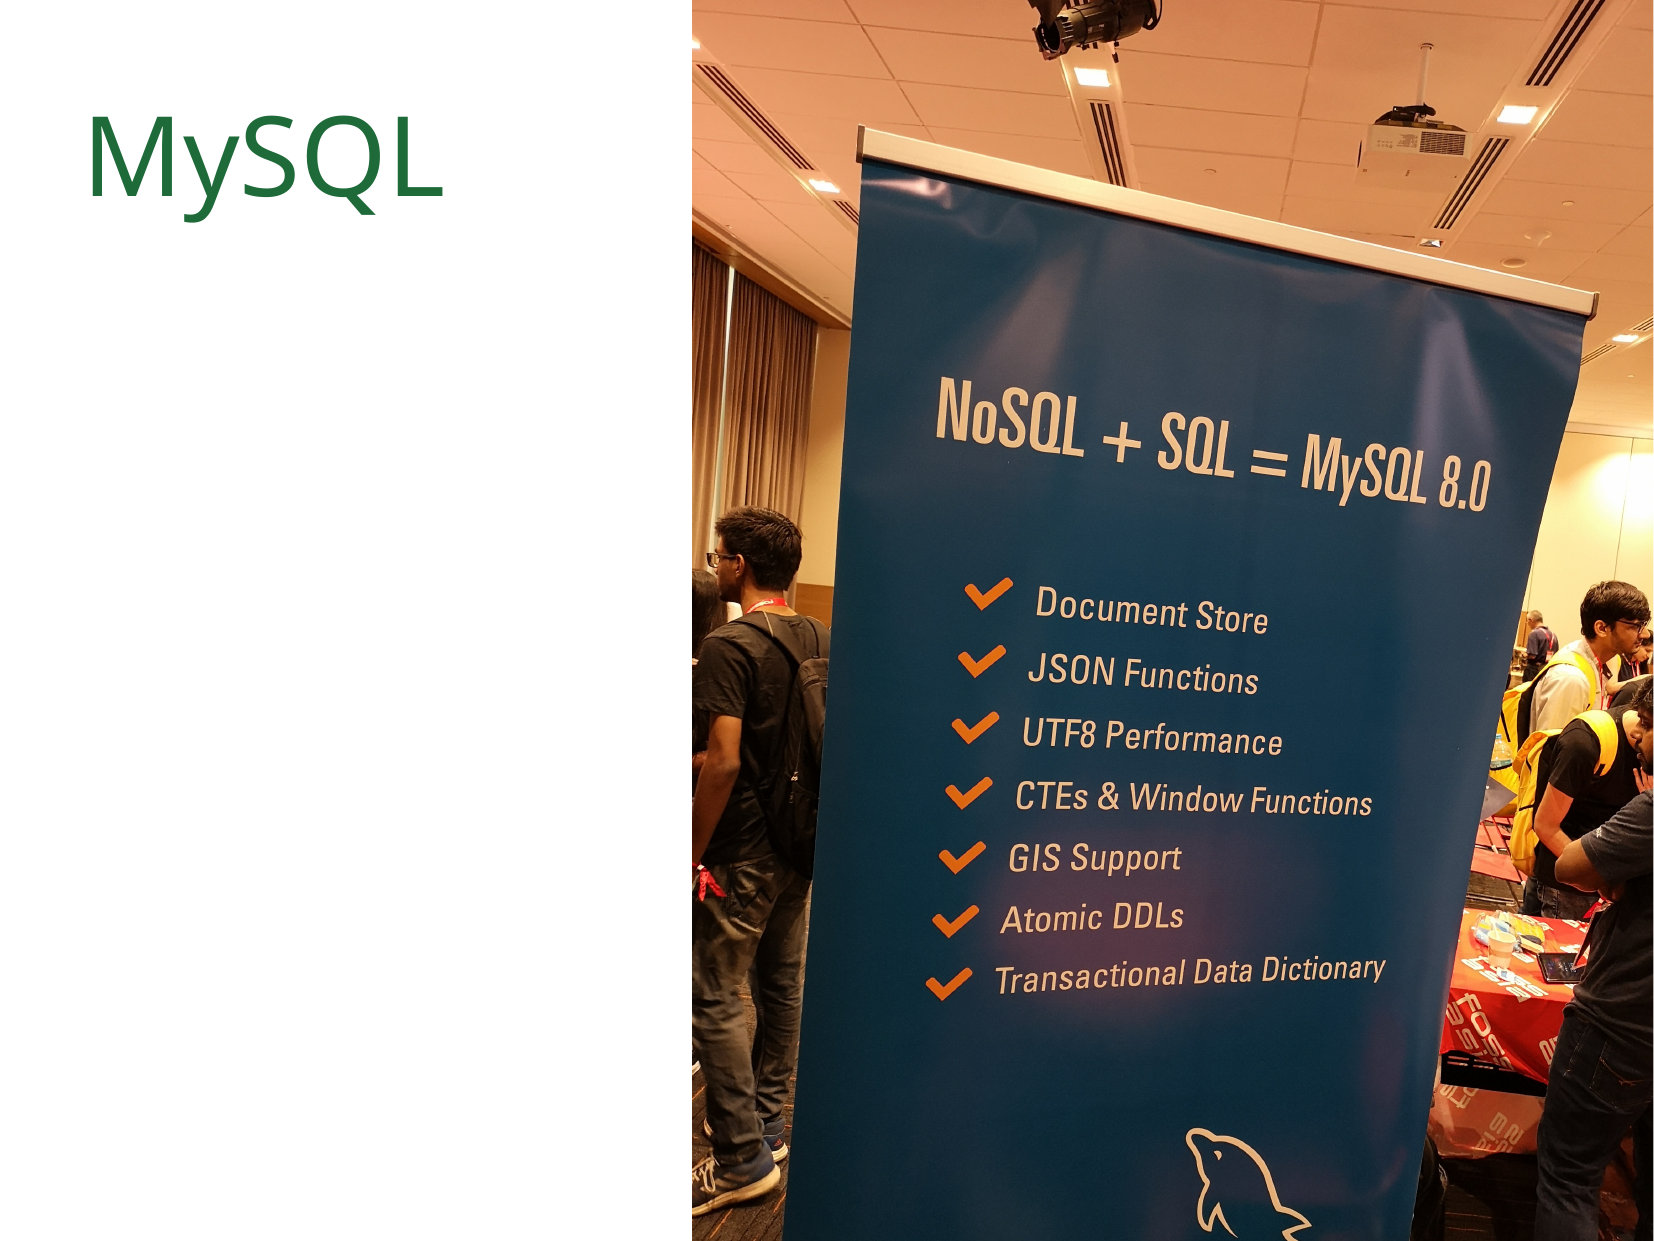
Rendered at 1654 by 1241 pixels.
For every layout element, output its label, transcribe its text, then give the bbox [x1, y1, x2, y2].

picture [692, 0, 1654, 1241]
title MySQL [82, 49, 692, 257]
